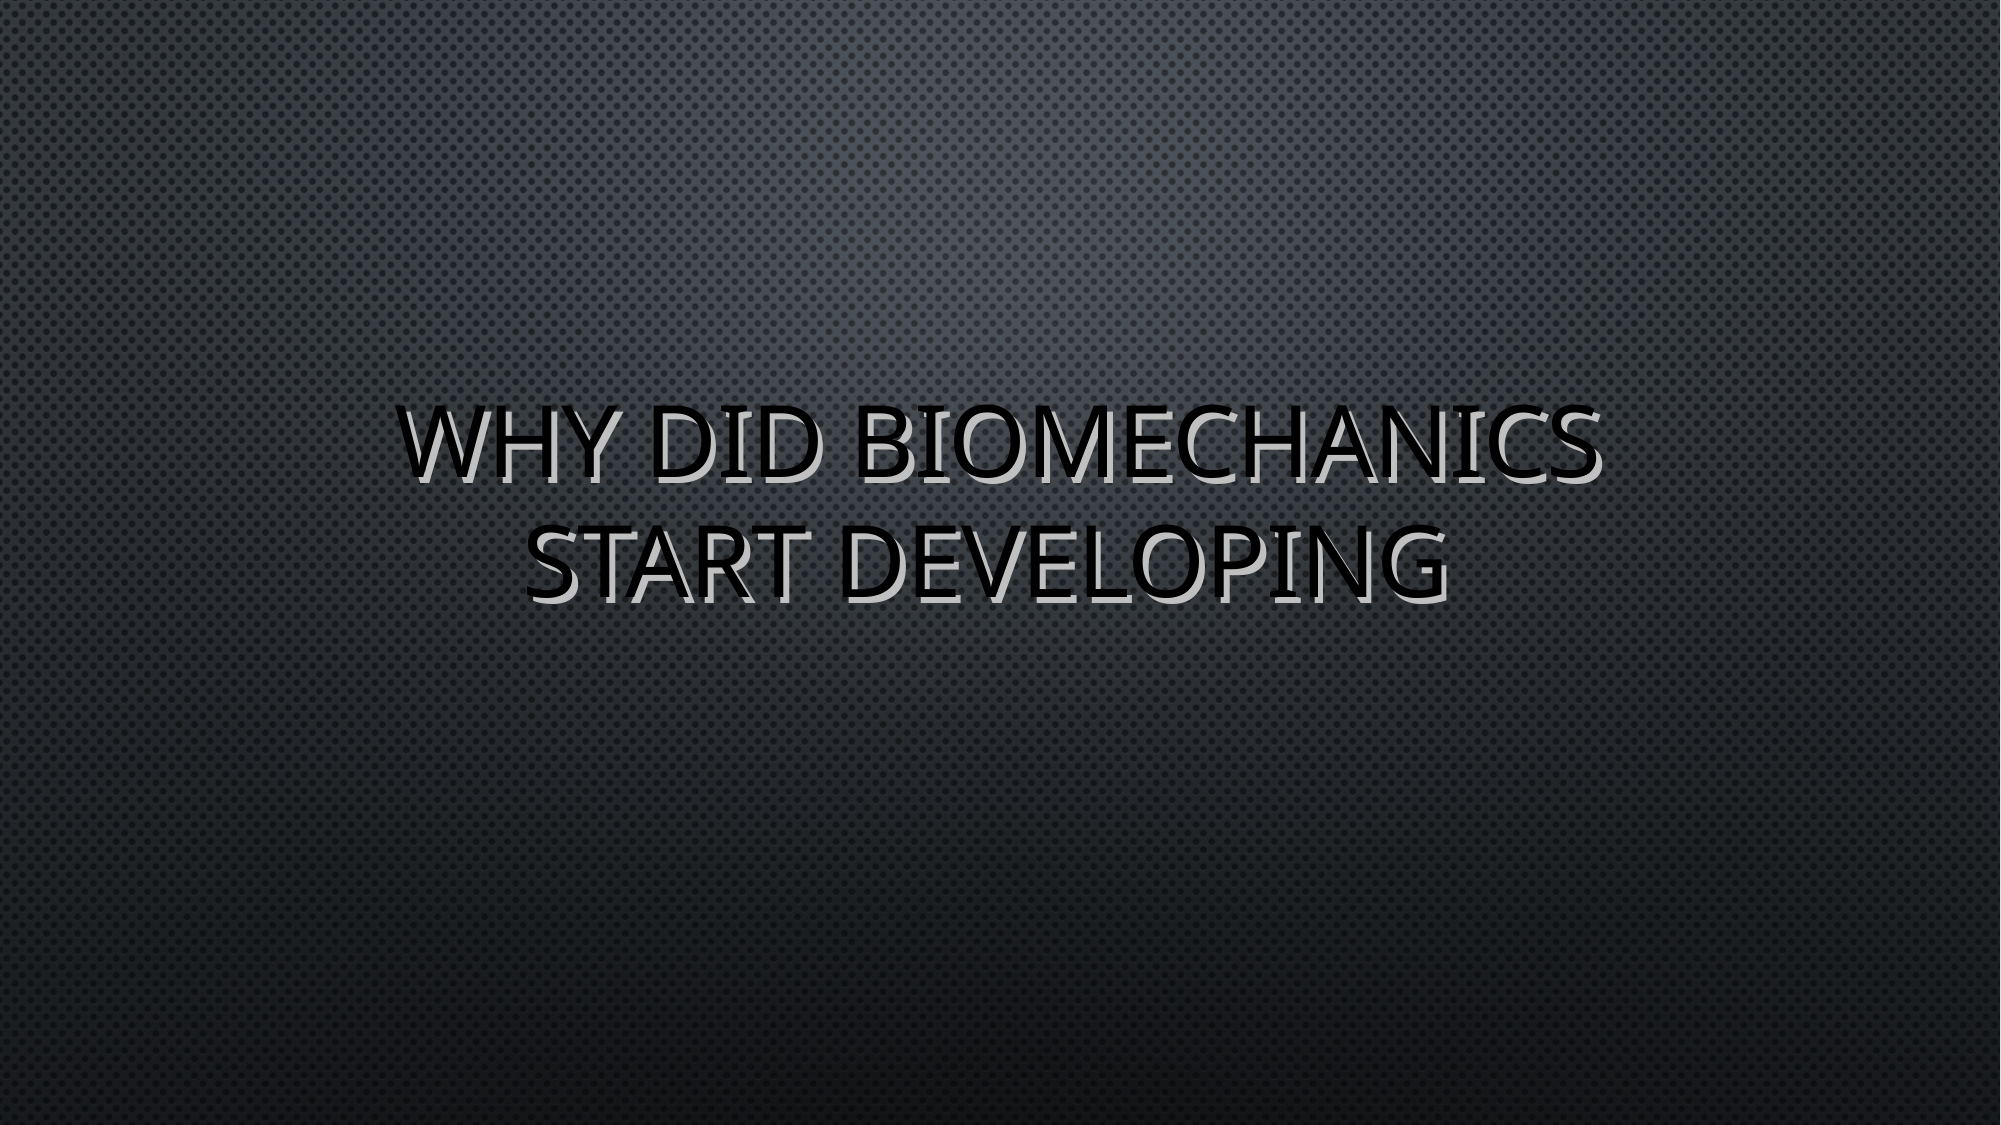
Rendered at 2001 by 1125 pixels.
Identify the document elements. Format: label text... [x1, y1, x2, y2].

title Why Did Biomechanics Start Developing [287, 99, 1711, 625]
